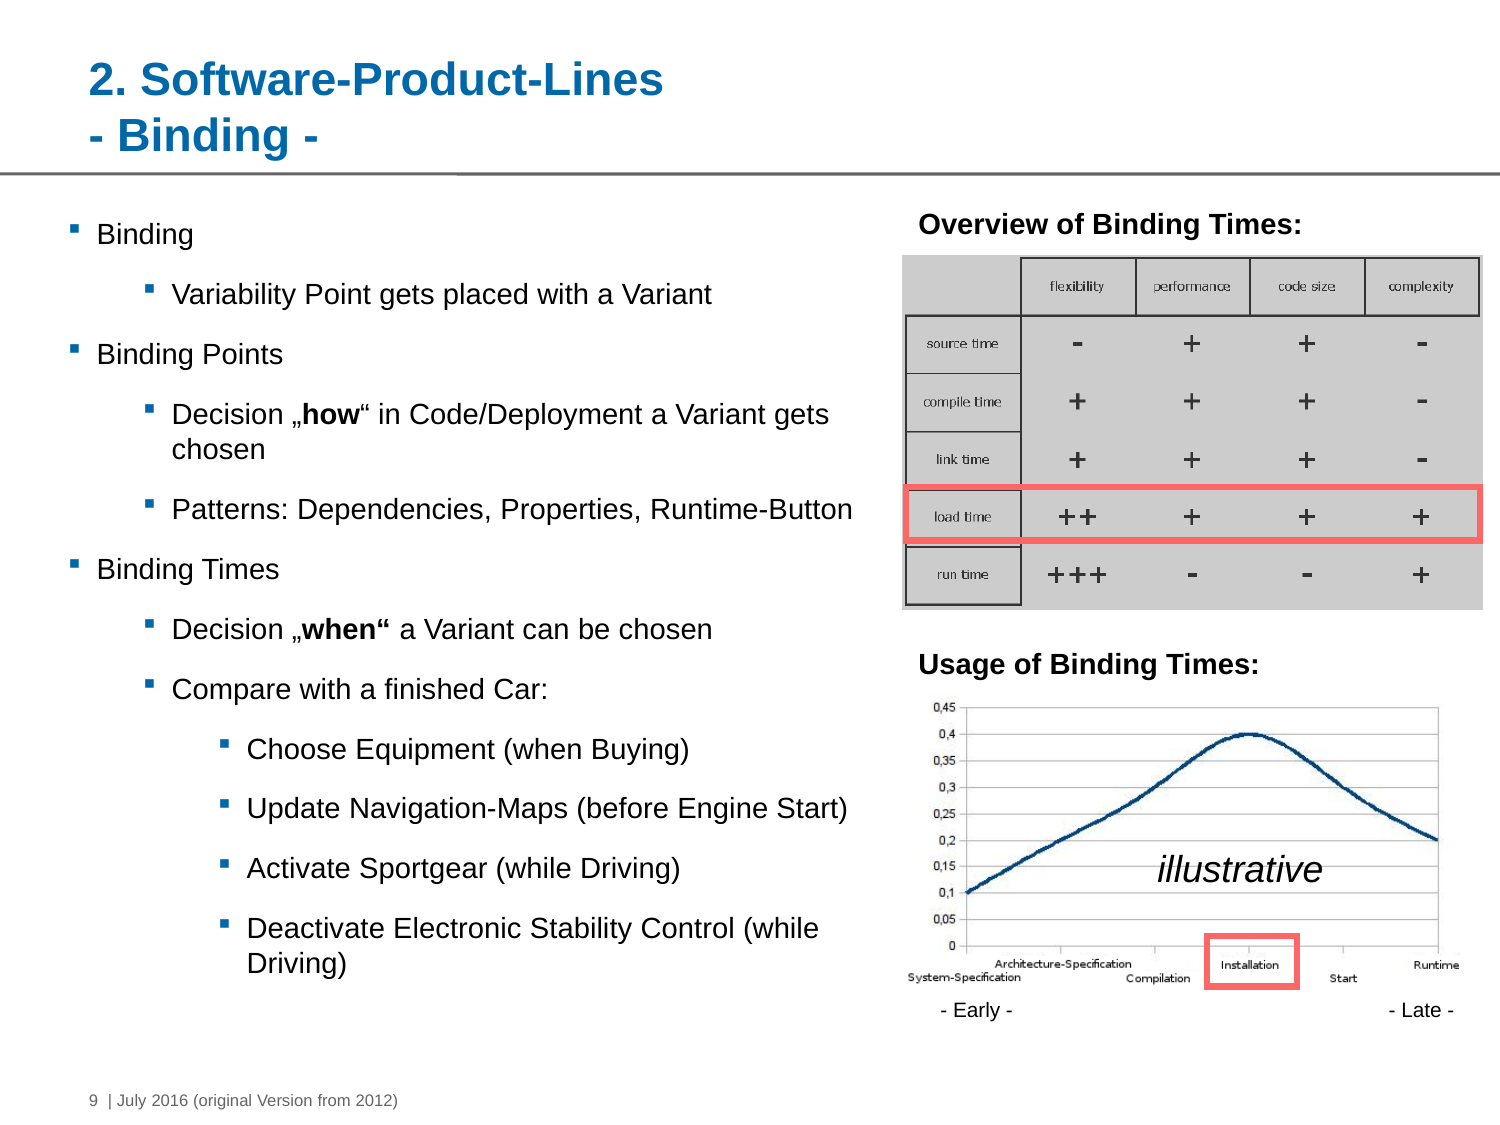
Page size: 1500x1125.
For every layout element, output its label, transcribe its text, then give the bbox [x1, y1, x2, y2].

picture [902, 255, 1483, 610]
picture [909, 490, 1477, 537]
text_box [1204, 933, 1300, 990]
text_box Usage of Binding Times: [903, 637, 1276, 688]
picture [904, 695, 1470, 990]
text_box illustrative [1142, 837, 1339, 898]
text_box [903, 484, 1483, 544]
text_box Binding Variability Point gets placed with a Variant Binding Points Decision „how“ in Code/Deployment a Variant gets chosen Patterns: Dependencies, Properties, Runtime-Button Binding Times Decision „when“ a Variant can be chosen Compare with a finished Car: Choose Equipment (when Buying) Update Navigation-Maps (before Engine Start) Activate Sportgear (while Driving) Deactivate Electronic Stability Control (while Driving) [53, 208, 904, 1048]
text_box - Late - [1373, 989, 1470, 1029]
text_box - Early - [925, 989, 1028, 1029]
picture [1210, 939, 1294, 983]
text_box Overview of Binding Times: [903, 198, 1318, 248]
title 2. Software-Product-Lines - Binding - [0, 40, 1223, 168]
